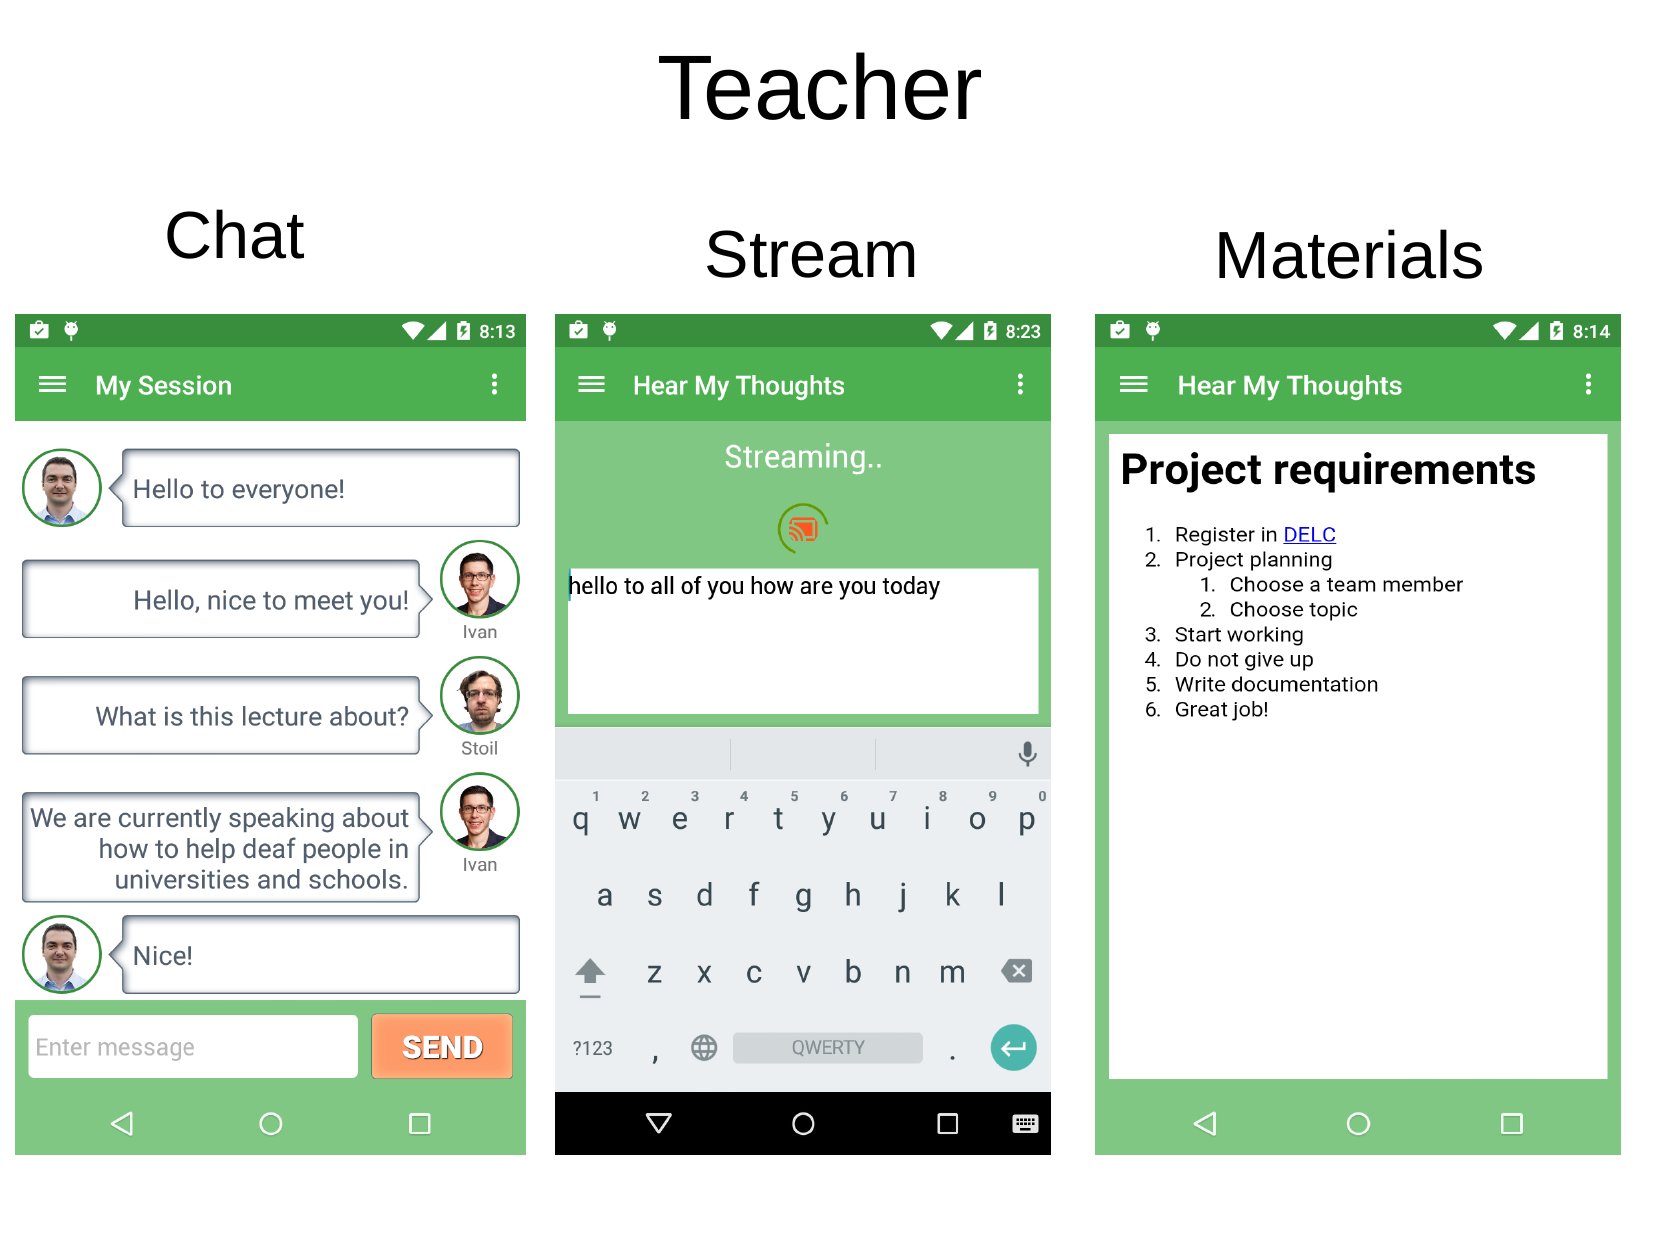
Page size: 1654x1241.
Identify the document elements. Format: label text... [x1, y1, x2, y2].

picture [15, 314, 526, 1156]
title Teacher [76, 0, 1565, 192]
text_box Stream [690, 210, 991, 300]
picture [1095, 314, 1621, 1156]
text_box Materials [1200, 210, 1531, 301]
text_box Chat [150, 191, 451, 281]
picture [555, 314, 1051, 1156]
